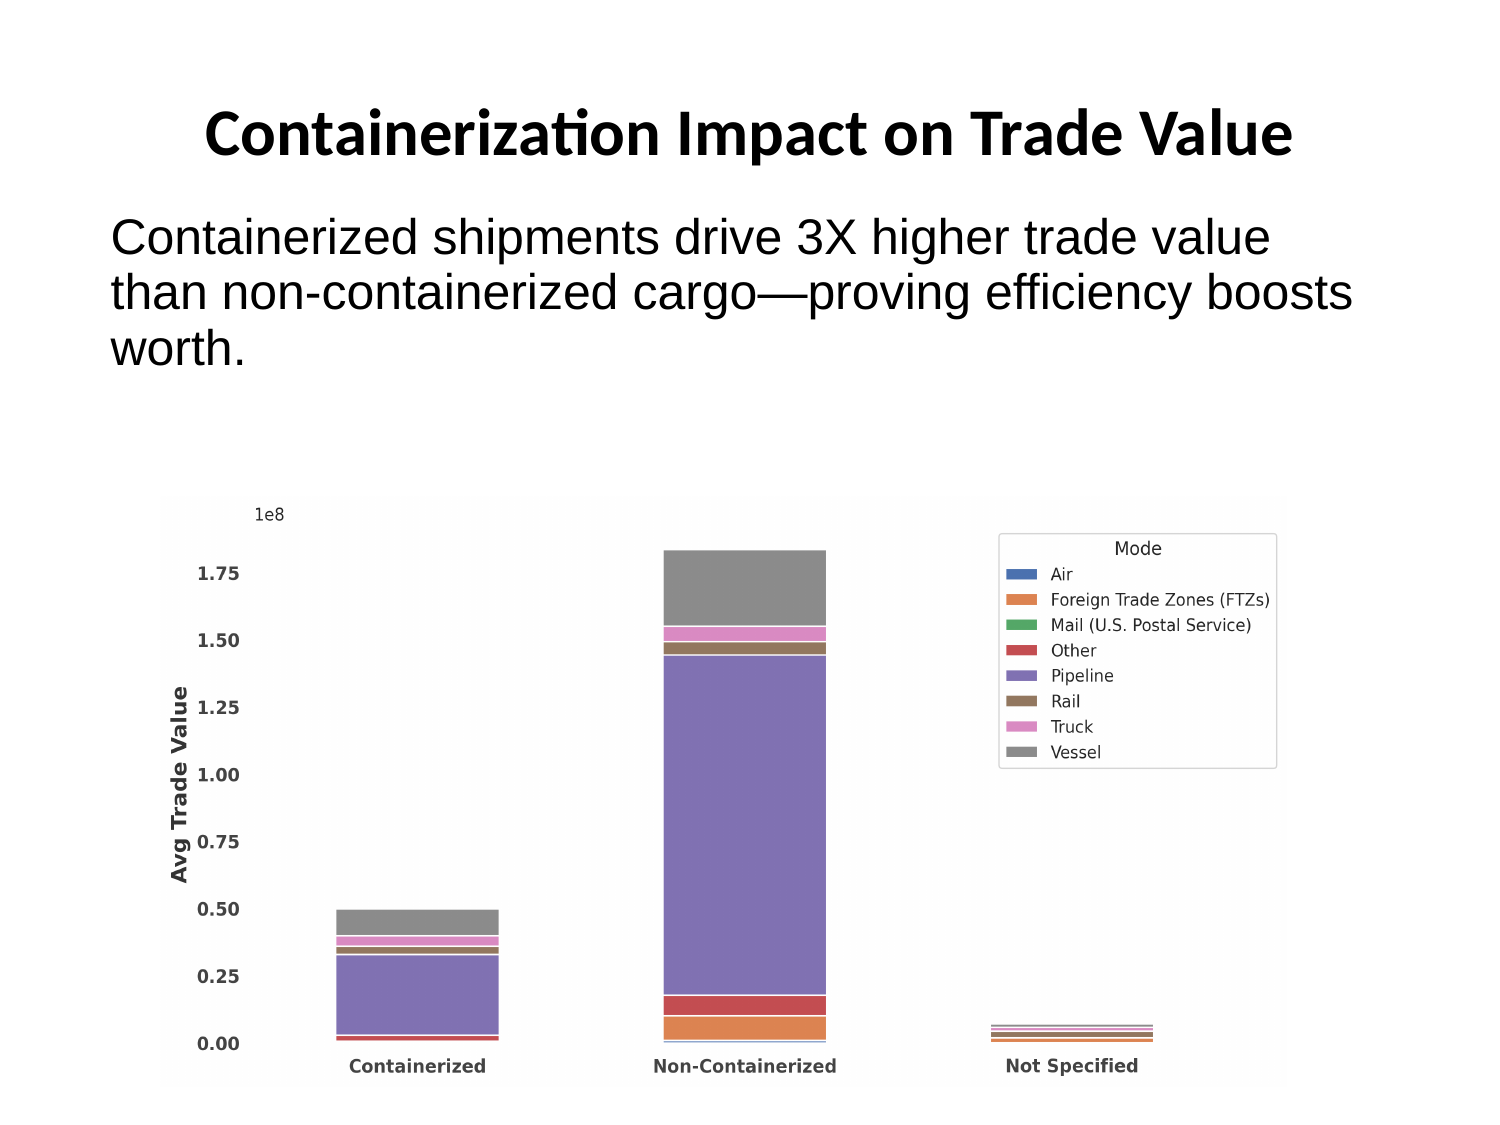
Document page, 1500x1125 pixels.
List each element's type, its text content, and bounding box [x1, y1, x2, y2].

text_box Containerized shipments drive 3X higher trade value than non-containerized cargo—proving efficiency boosts worth. [95, 201, 1395, 400]
picture [160, 496, 1287, 1087]
title Containerization Impact on Trade Value [75, 45, 1425, 233]
